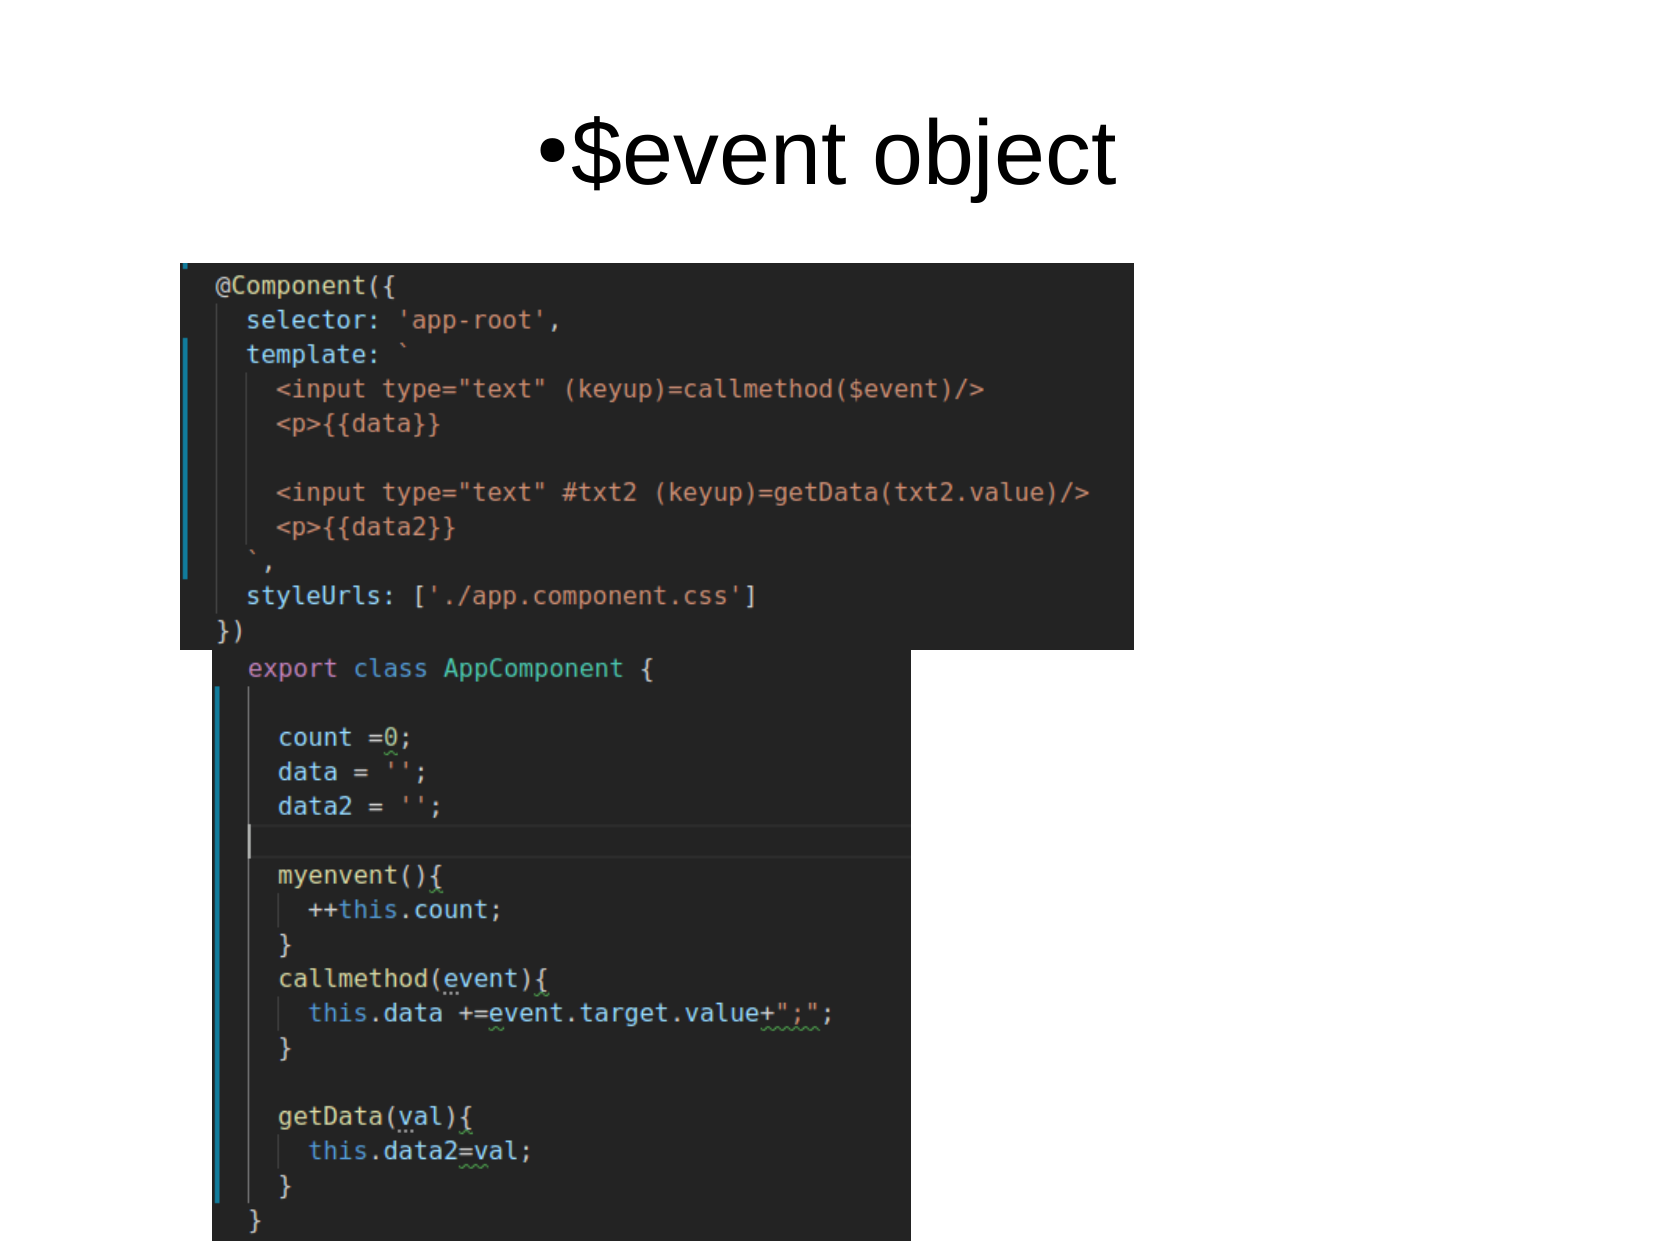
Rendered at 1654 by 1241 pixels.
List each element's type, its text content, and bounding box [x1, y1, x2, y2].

picture [180, 263, 1134, 1241]
title $event object [82, 49, 1571, 257]
